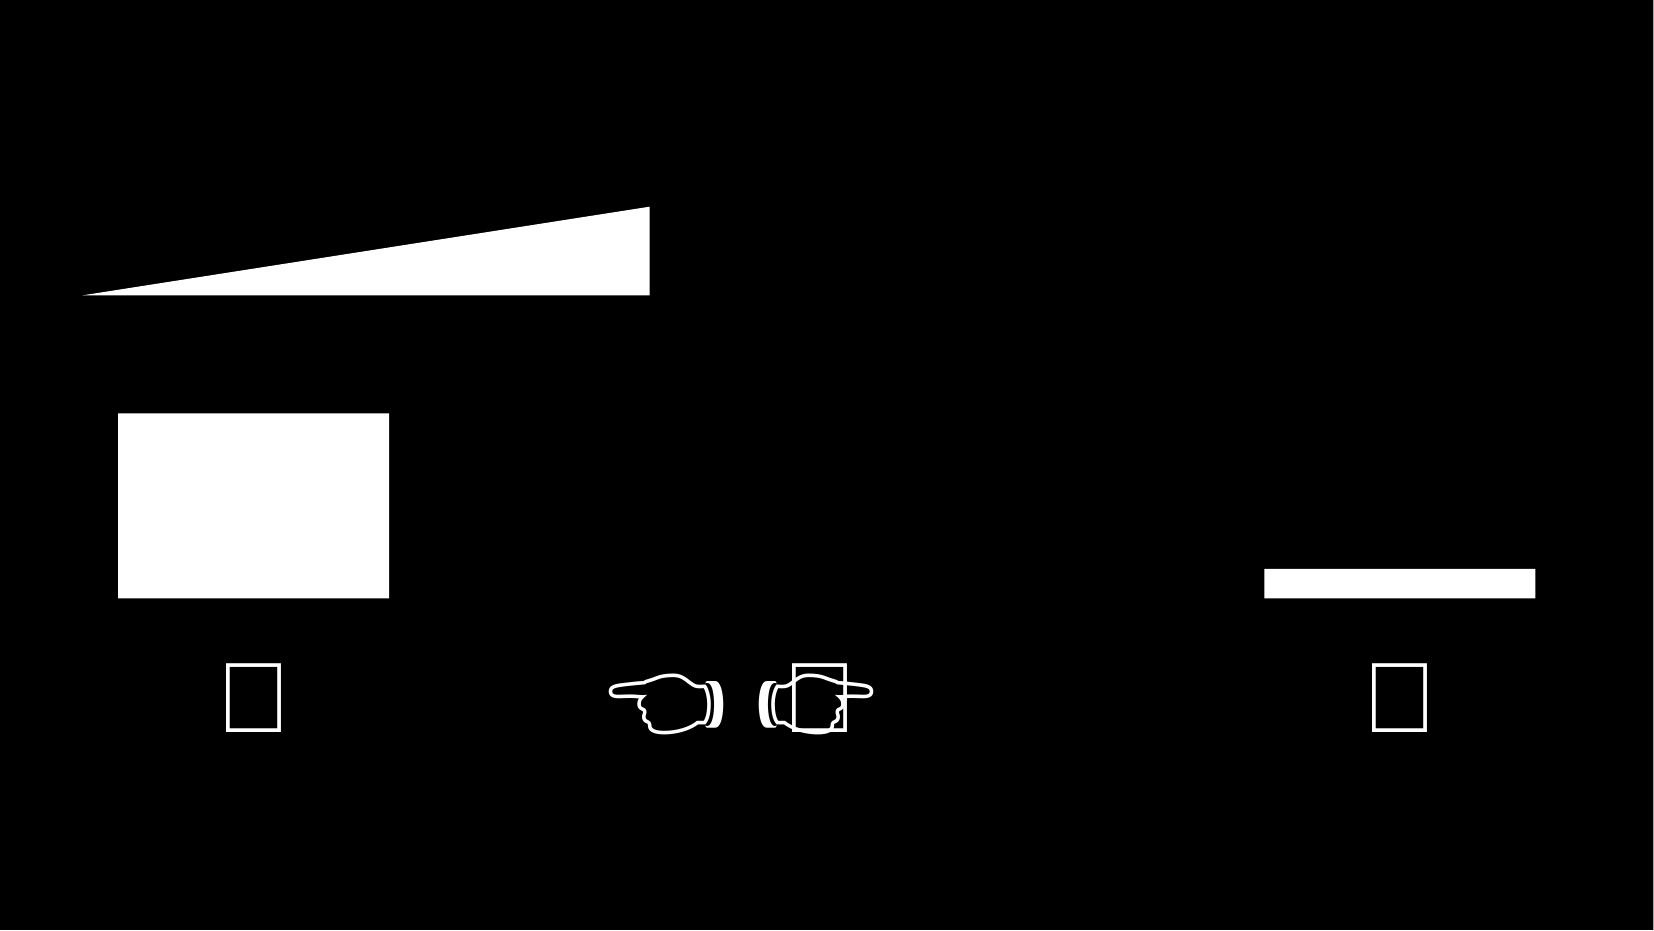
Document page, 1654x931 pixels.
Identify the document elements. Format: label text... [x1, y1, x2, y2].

text_box [82, 206, 650, 296]
text_box [1264, 568, 1536, 598]
text_box [118, 413, 390, 598]
list 👈 🤓 👉 [389, 598, 1265, 798]
list 🥕 [118, 598, 389, 798]
list 🏒 [1265, 598, 1536, 798]
